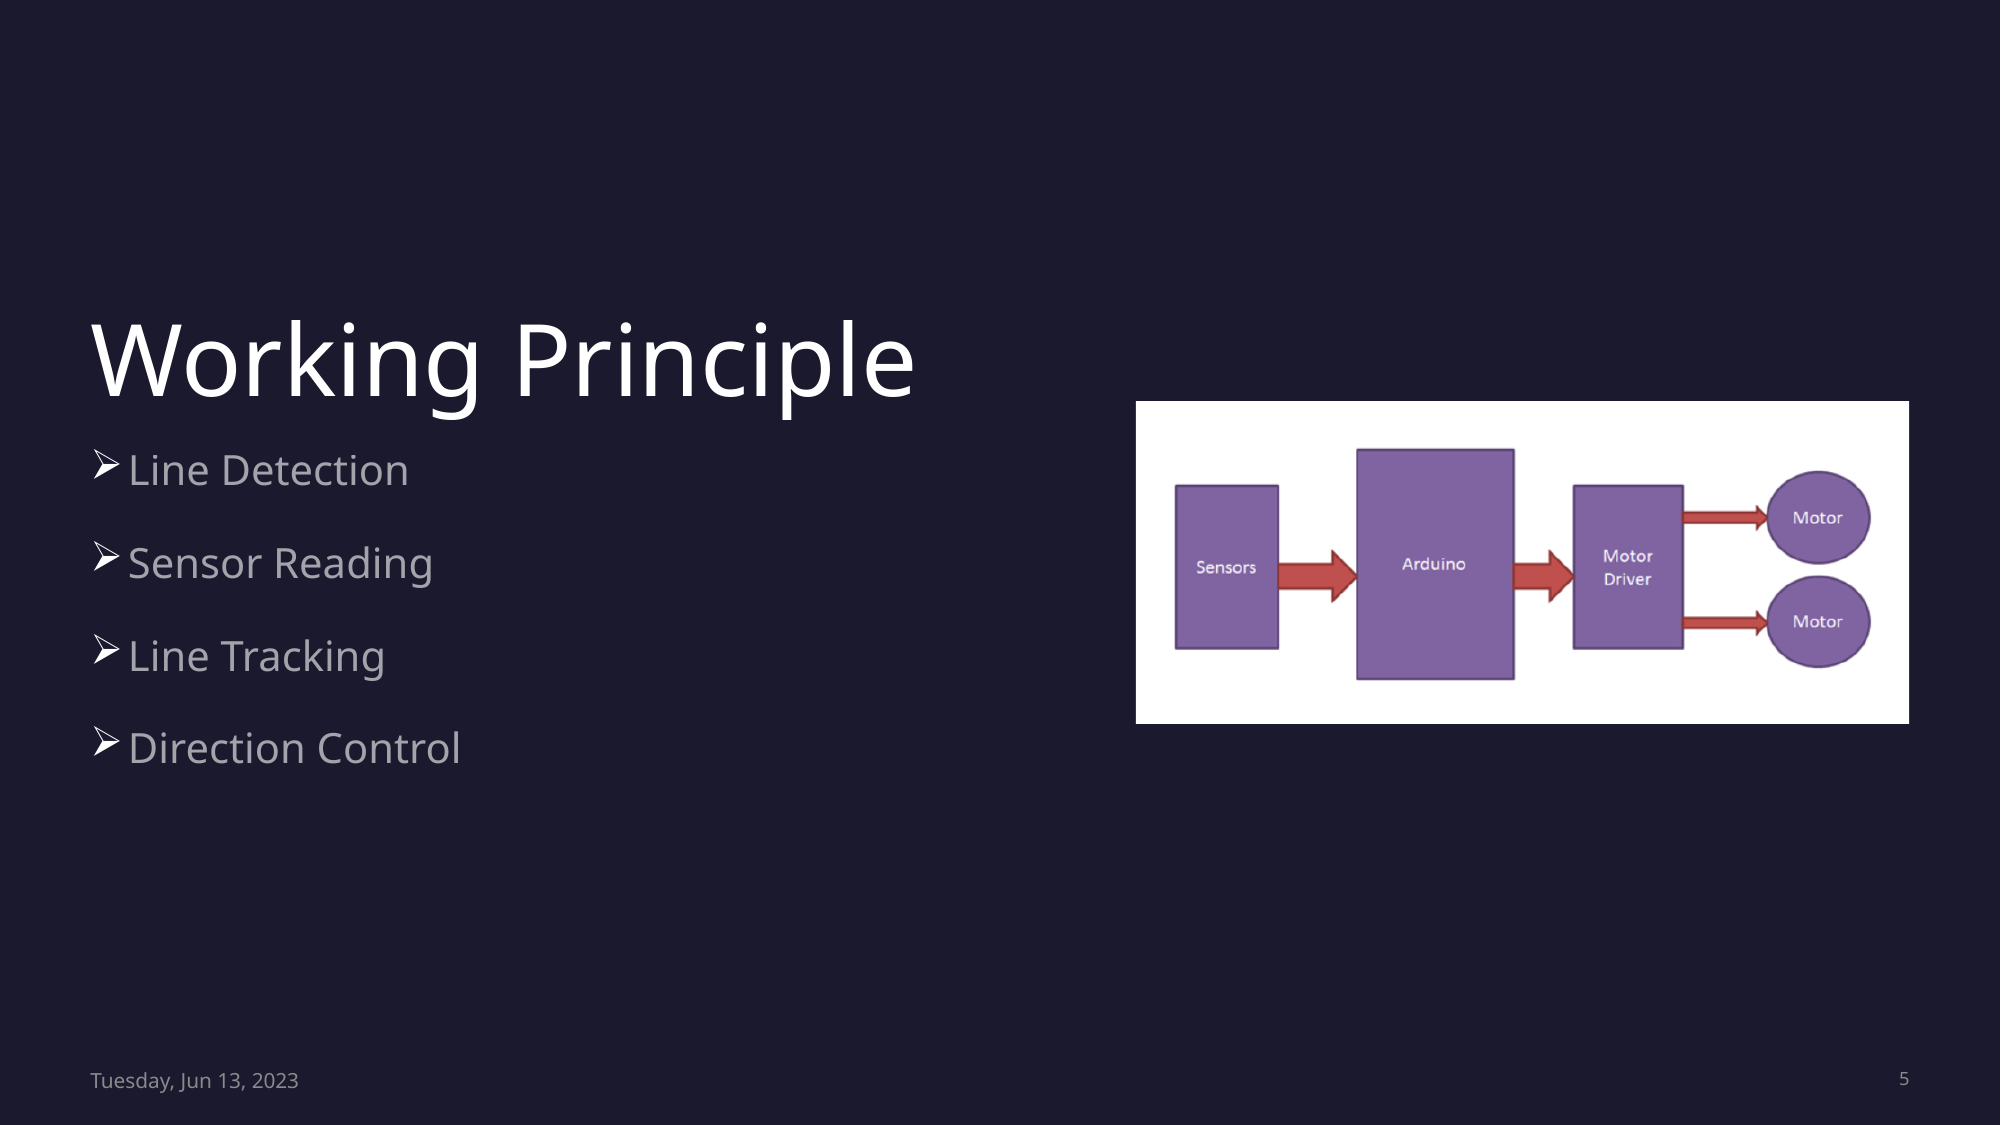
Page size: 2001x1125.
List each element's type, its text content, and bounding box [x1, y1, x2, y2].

text_box [0, 0, 2000, 1125]
slide_number <number> [1632, 1067, 1910, 1093]
title Working Principle [90, 90, 983, 418]
slide_number Tuesday, Jun 13, 2023 [90, 1067, 522, 1093]
list Line Detection Sensor Reading Line Tracking Direction Control [90, 439, 983, 1000]
